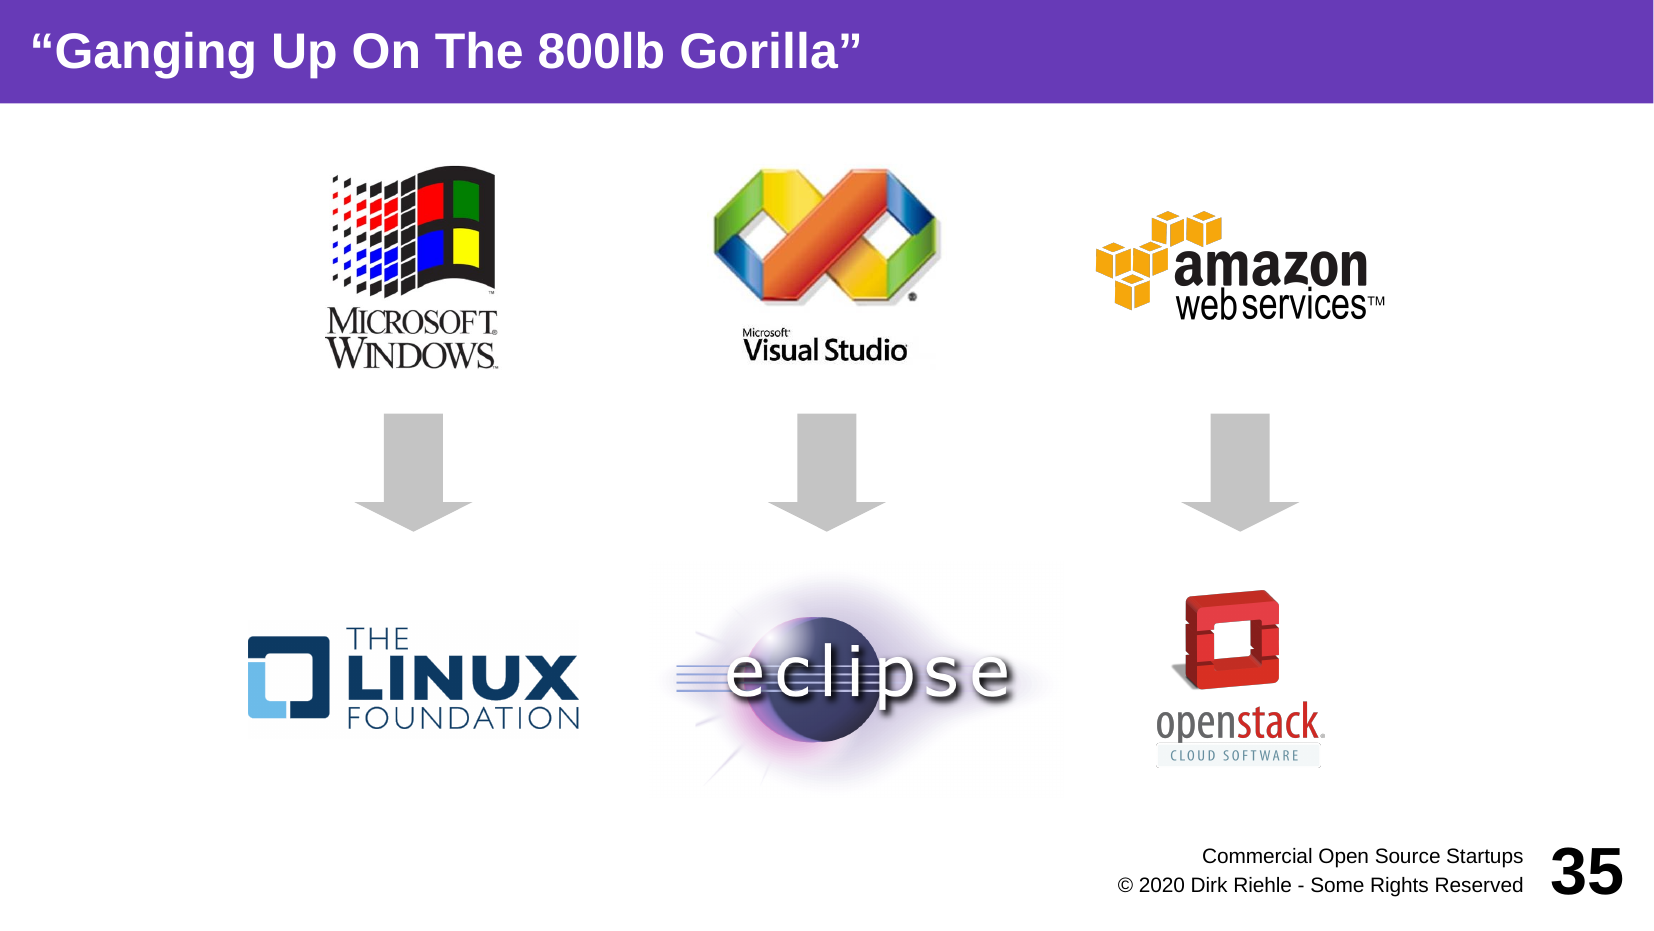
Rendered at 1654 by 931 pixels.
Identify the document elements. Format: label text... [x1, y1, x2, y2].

picture [248, 620, 579, 739]
picture [1156, 590, 1325, 768]
text_box [354, 413, 473, 532]
picture [707, 162, 947, 370]
title “Ganging Up On The 800lb Gorilla” [0, 0, 1654, 104]
picture [1092, 206, 1388, 325]
picture [649, 561, 1064, 798]
picture [325, 162, 502, 370]
text_box [767, 413, 886, 532]
text_box [1181, 413, 1300, 532]
